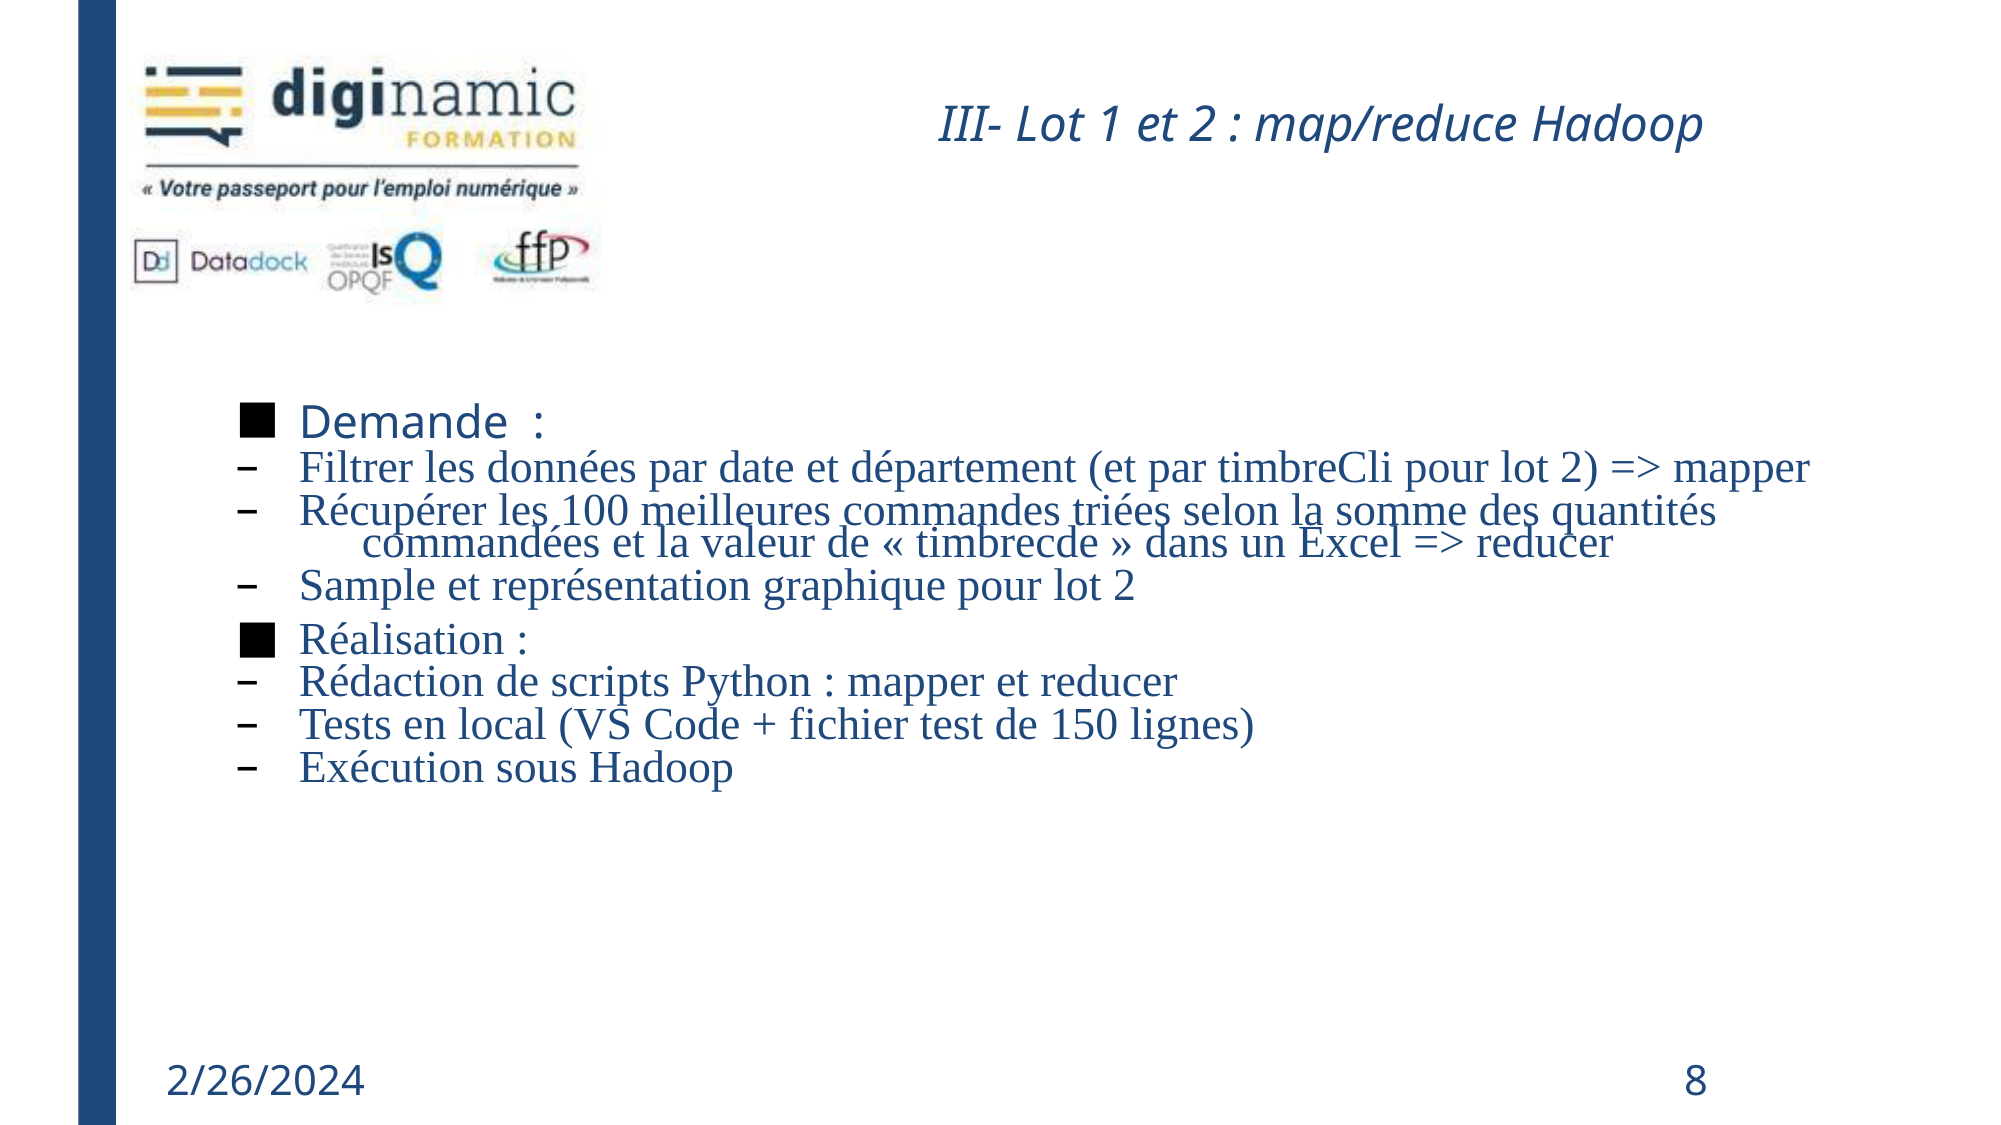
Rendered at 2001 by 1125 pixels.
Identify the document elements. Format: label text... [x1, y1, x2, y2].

title III- Lot 1 et 2 : map/reduce Hadoop [680, 86, 1965, 197]
text_box [1669, 1043, 1931, 1110]
text_box Demande : Filtrer les données par date et département (et par timbreCli pour lot 2) => mapper Récupérer les 100 meilleures commandes triées selon la somme des quantités commandées et la valeur de « timbrecde » dans un Excel => reducer Sample et représentation graphique pour lot 2 Réalisation : Rédaction de scripts Python : mapper et reducer Tests en local (VS Code + fichier test de 150 lignes) Exécution sous Hadoop [220, 398, 1916, 1125]
text_box 2/26/2024 [151, 1043, 389, 1110]
